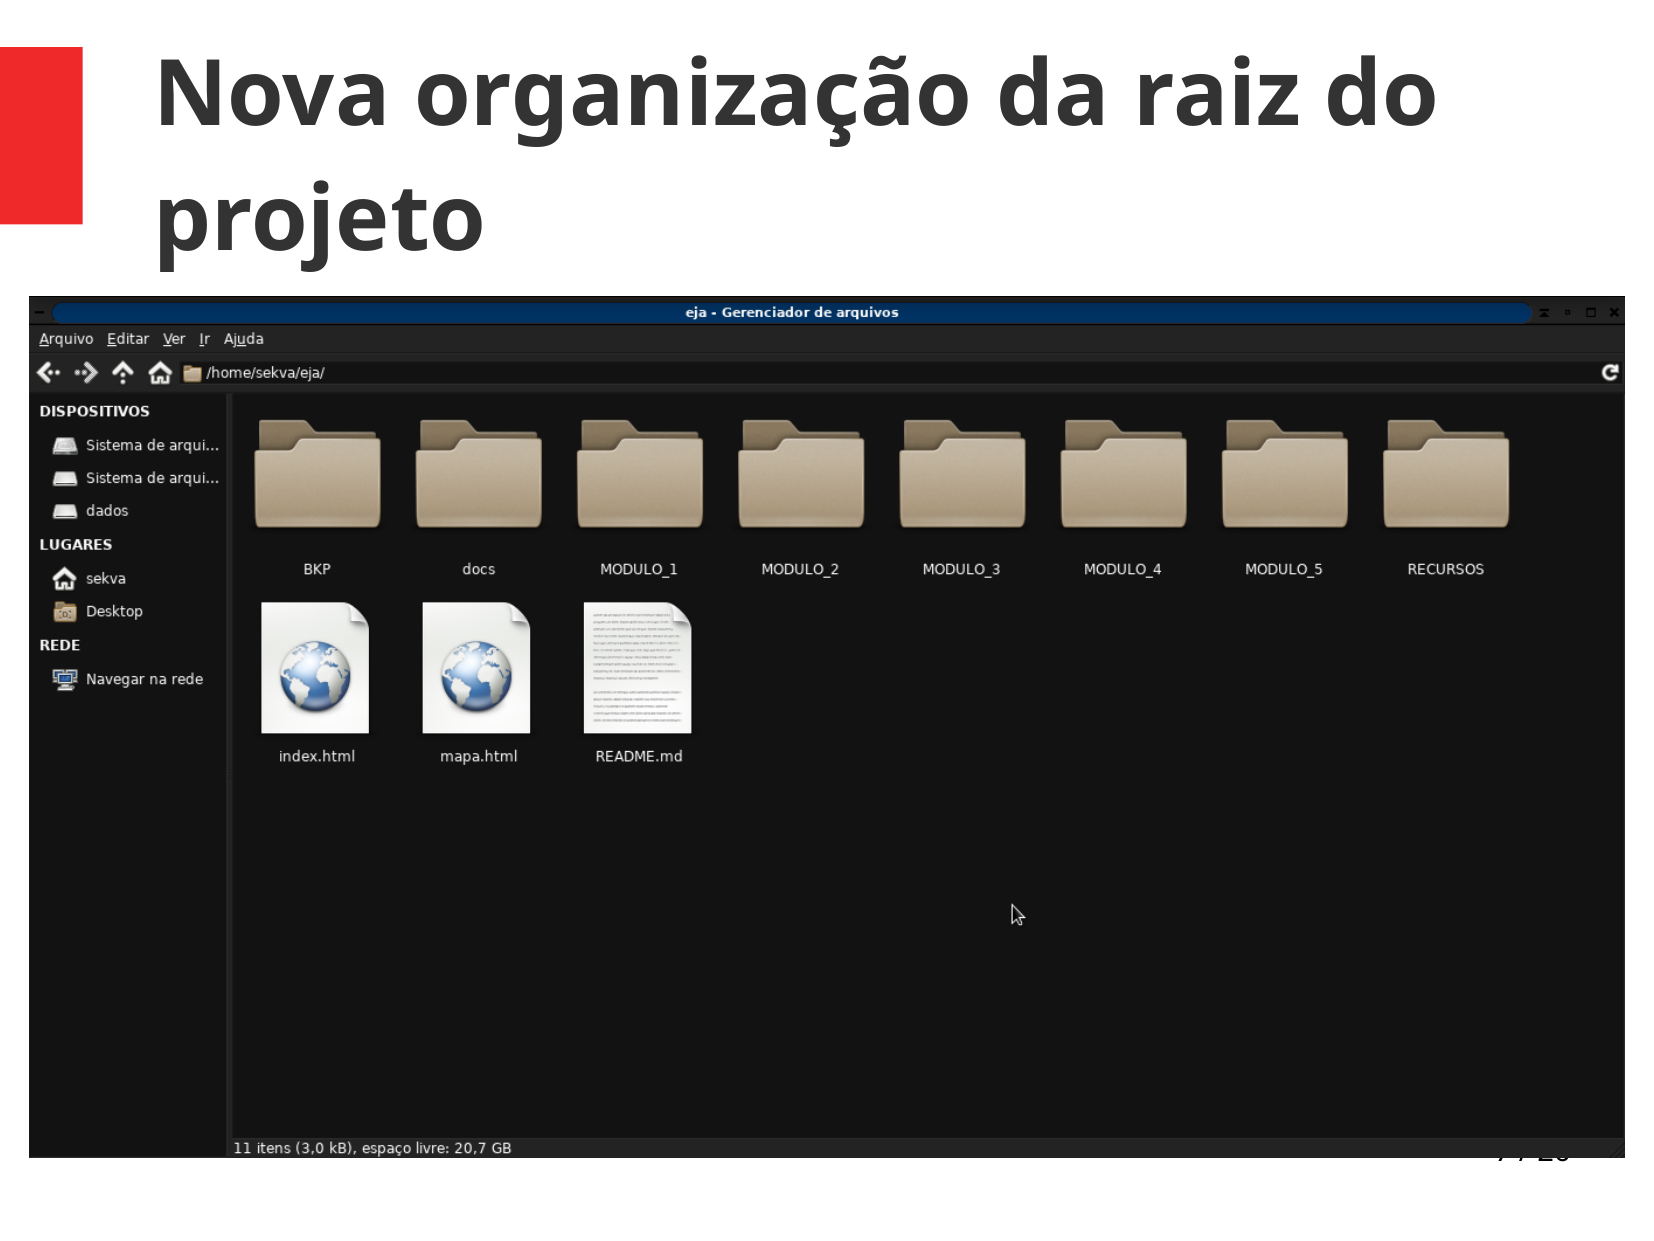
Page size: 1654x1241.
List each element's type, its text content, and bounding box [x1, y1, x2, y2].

picture [29, 296, 1625, 1158]
title Nova organização da raiz do projeto [118, 37, 1571, 269]
